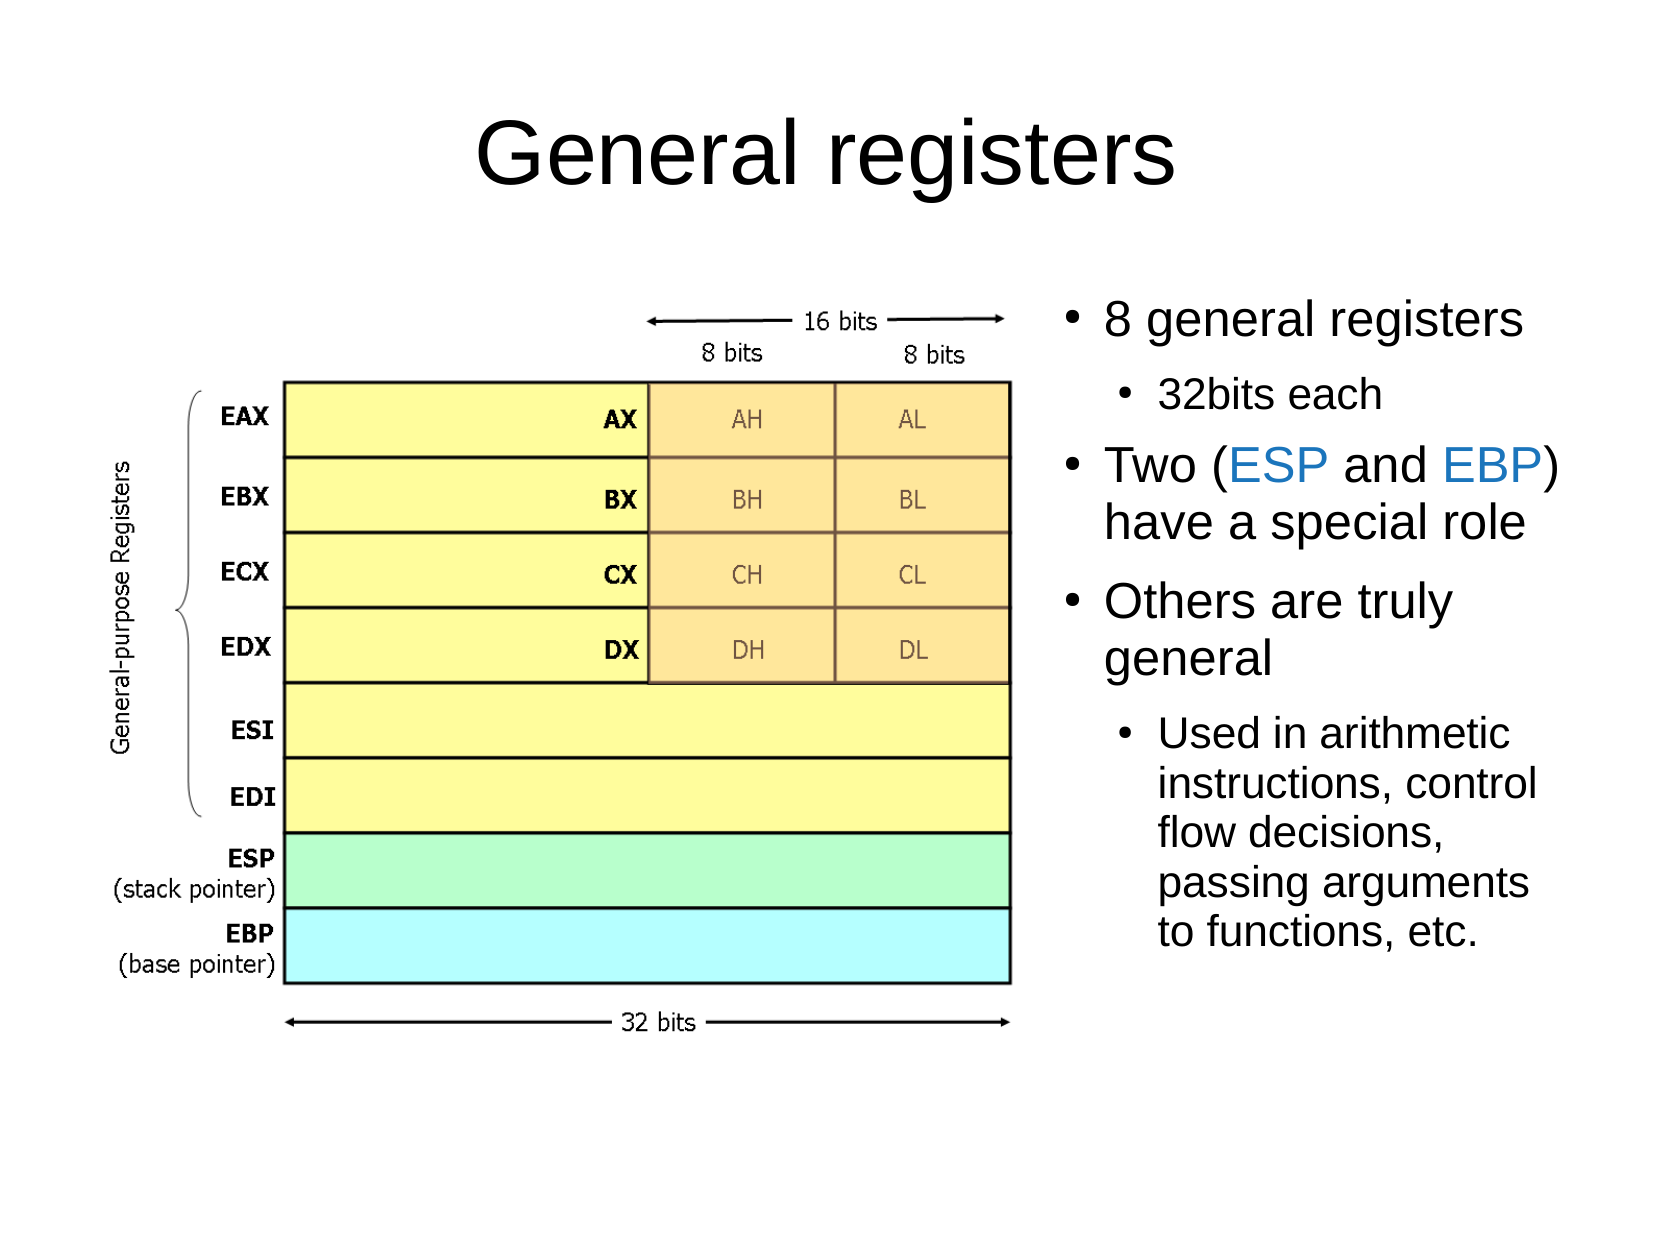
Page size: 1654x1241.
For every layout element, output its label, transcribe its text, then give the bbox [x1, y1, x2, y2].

picture [51, 299, 1052, 1050]
list 8 general registers 32bits each Two (ESP and EBP) have a special role Others are truly general Used in arithmetic instructions, control flow decisions, passing arguments to functions, etc. [1050, 290, 1571, 1010]
title General registers [82, 49, 1571, 257]
